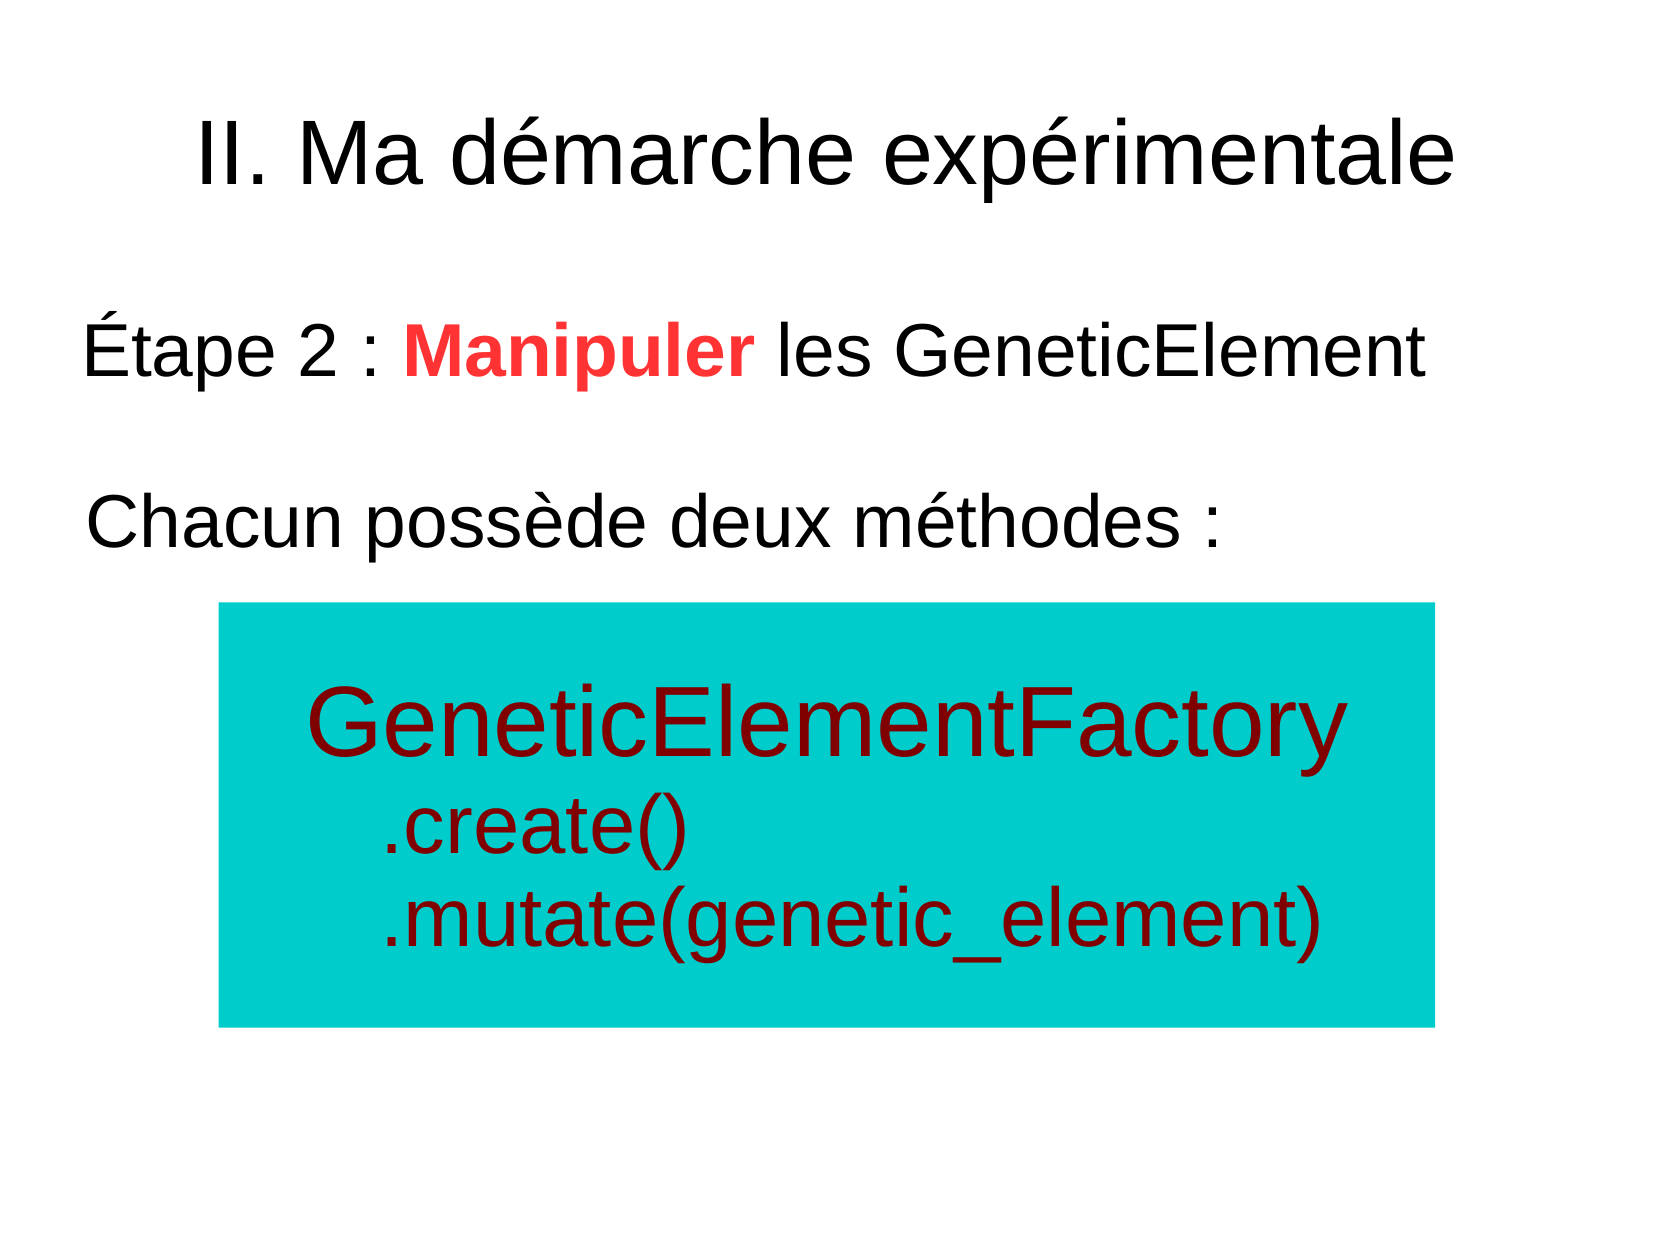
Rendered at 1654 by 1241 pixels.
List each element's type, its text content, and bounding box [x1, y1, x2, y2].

text_box Chacun possède deux méthodes : [70, 472, 1240, 572]
text_box GeneticElementFactory .create() .mutate(genetic_element) [218, 602, 1436, 1028]
title II. Ma démarche expérimentale [82, 49, 1571, 257]
text_box Étape 2 : Manipuler les GeneticElement [66, 301, 1443, 400]
